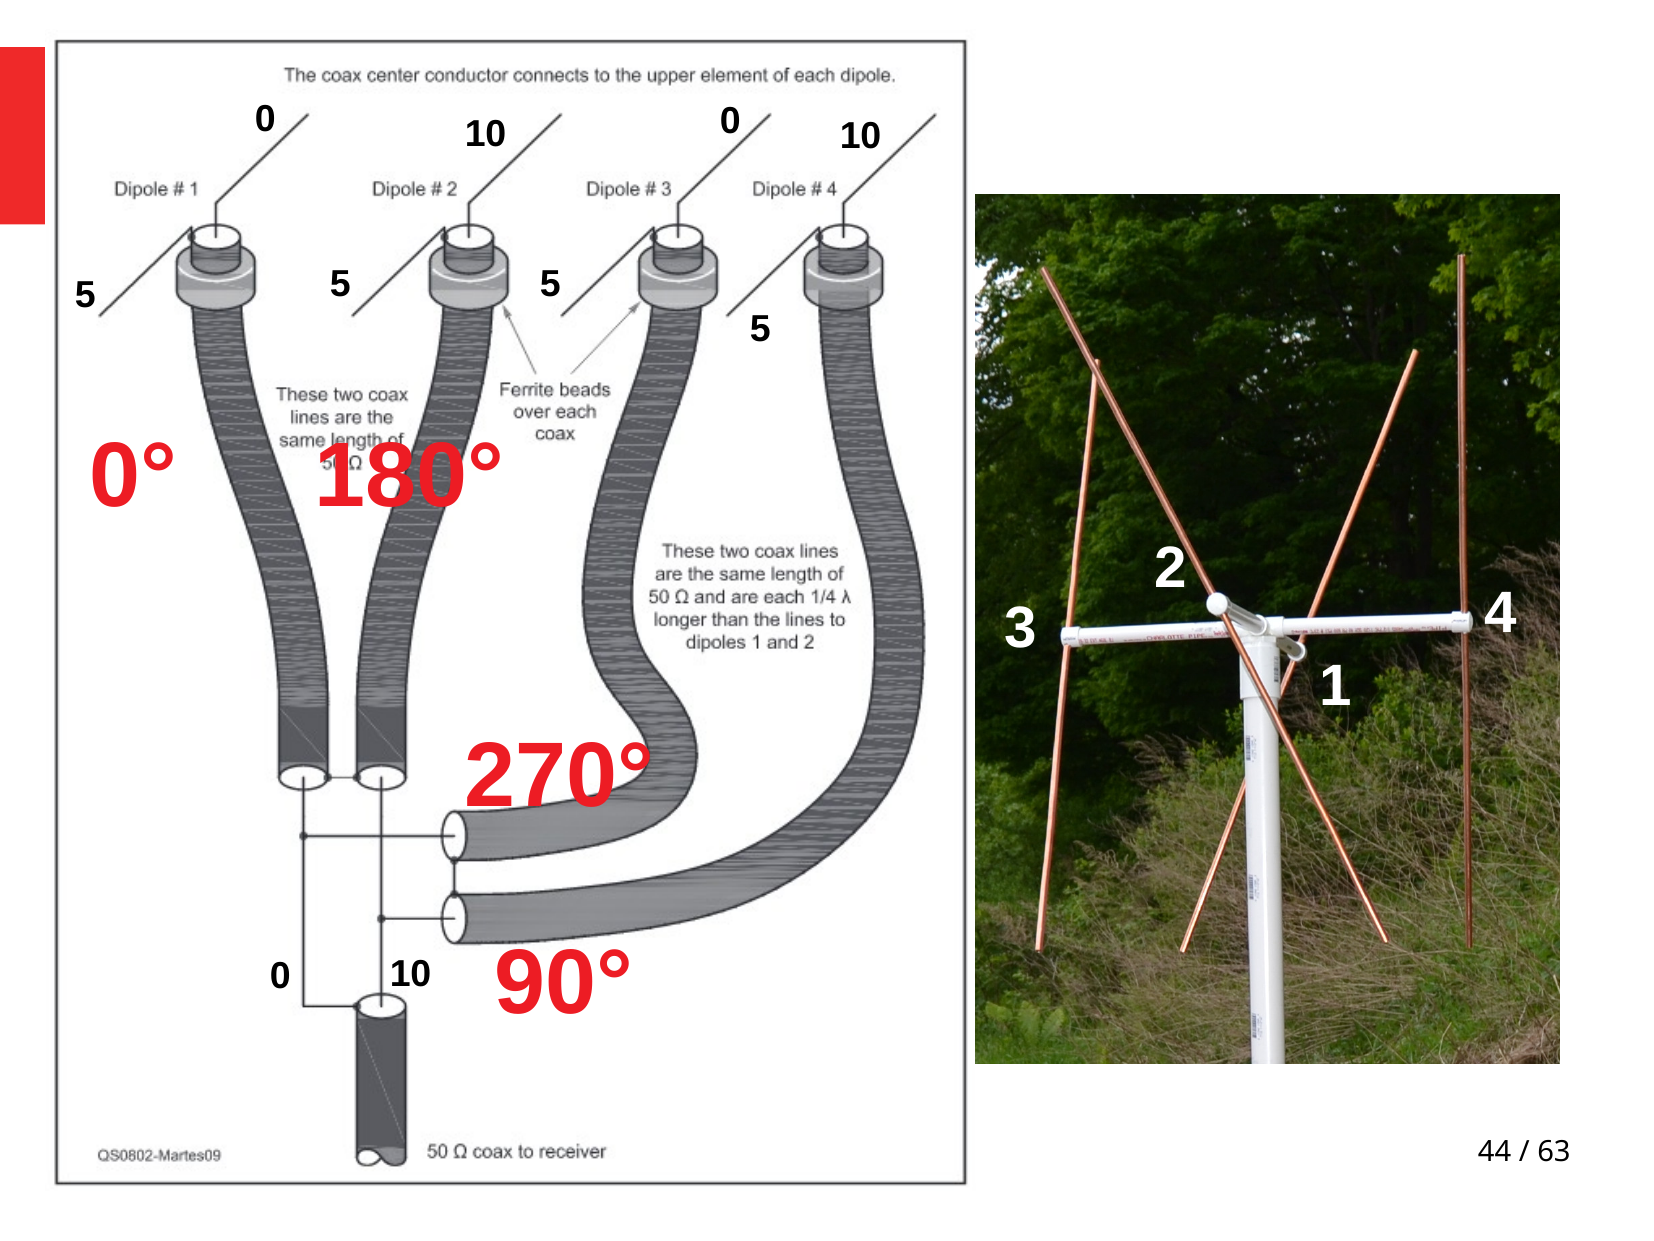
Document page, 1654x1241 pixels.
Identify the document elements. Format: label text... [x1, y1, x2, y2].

text_box 3 [990, 587, 1072, 691]
text_box 270° [450, 716, 721, 946]
text_box 0 [240, 90, 331, 149]
text_box 5 [60, 266, 151, 325]
text_box 2 [1140, 527, 1222, 631]
text_box 5 [735, 300, 826, 359]
text_box 10 [375, 945, 466, 1004]
text_box 4 [1470, 572, 1552, 676]
text_box 0 [705, 91, 796, 151]
text_box 1 [1305, 645, 1387, 748]
text_box 180° [376, 416, 601, 646]
text_box 10 [825, 106, 916, 166]
text_box 5 [525, 255, 616, 314]
text_box 0° [75, 416, 376, 646]
picture [45, 29, 1560, 1191]
text_box 5 [315, 255, 406, 314]
text_box 90° [480, 922, 751, 1152]
text_box 0 [255, 946, 346, 1006]
text_box 10 [450, 105, 541, 164]
